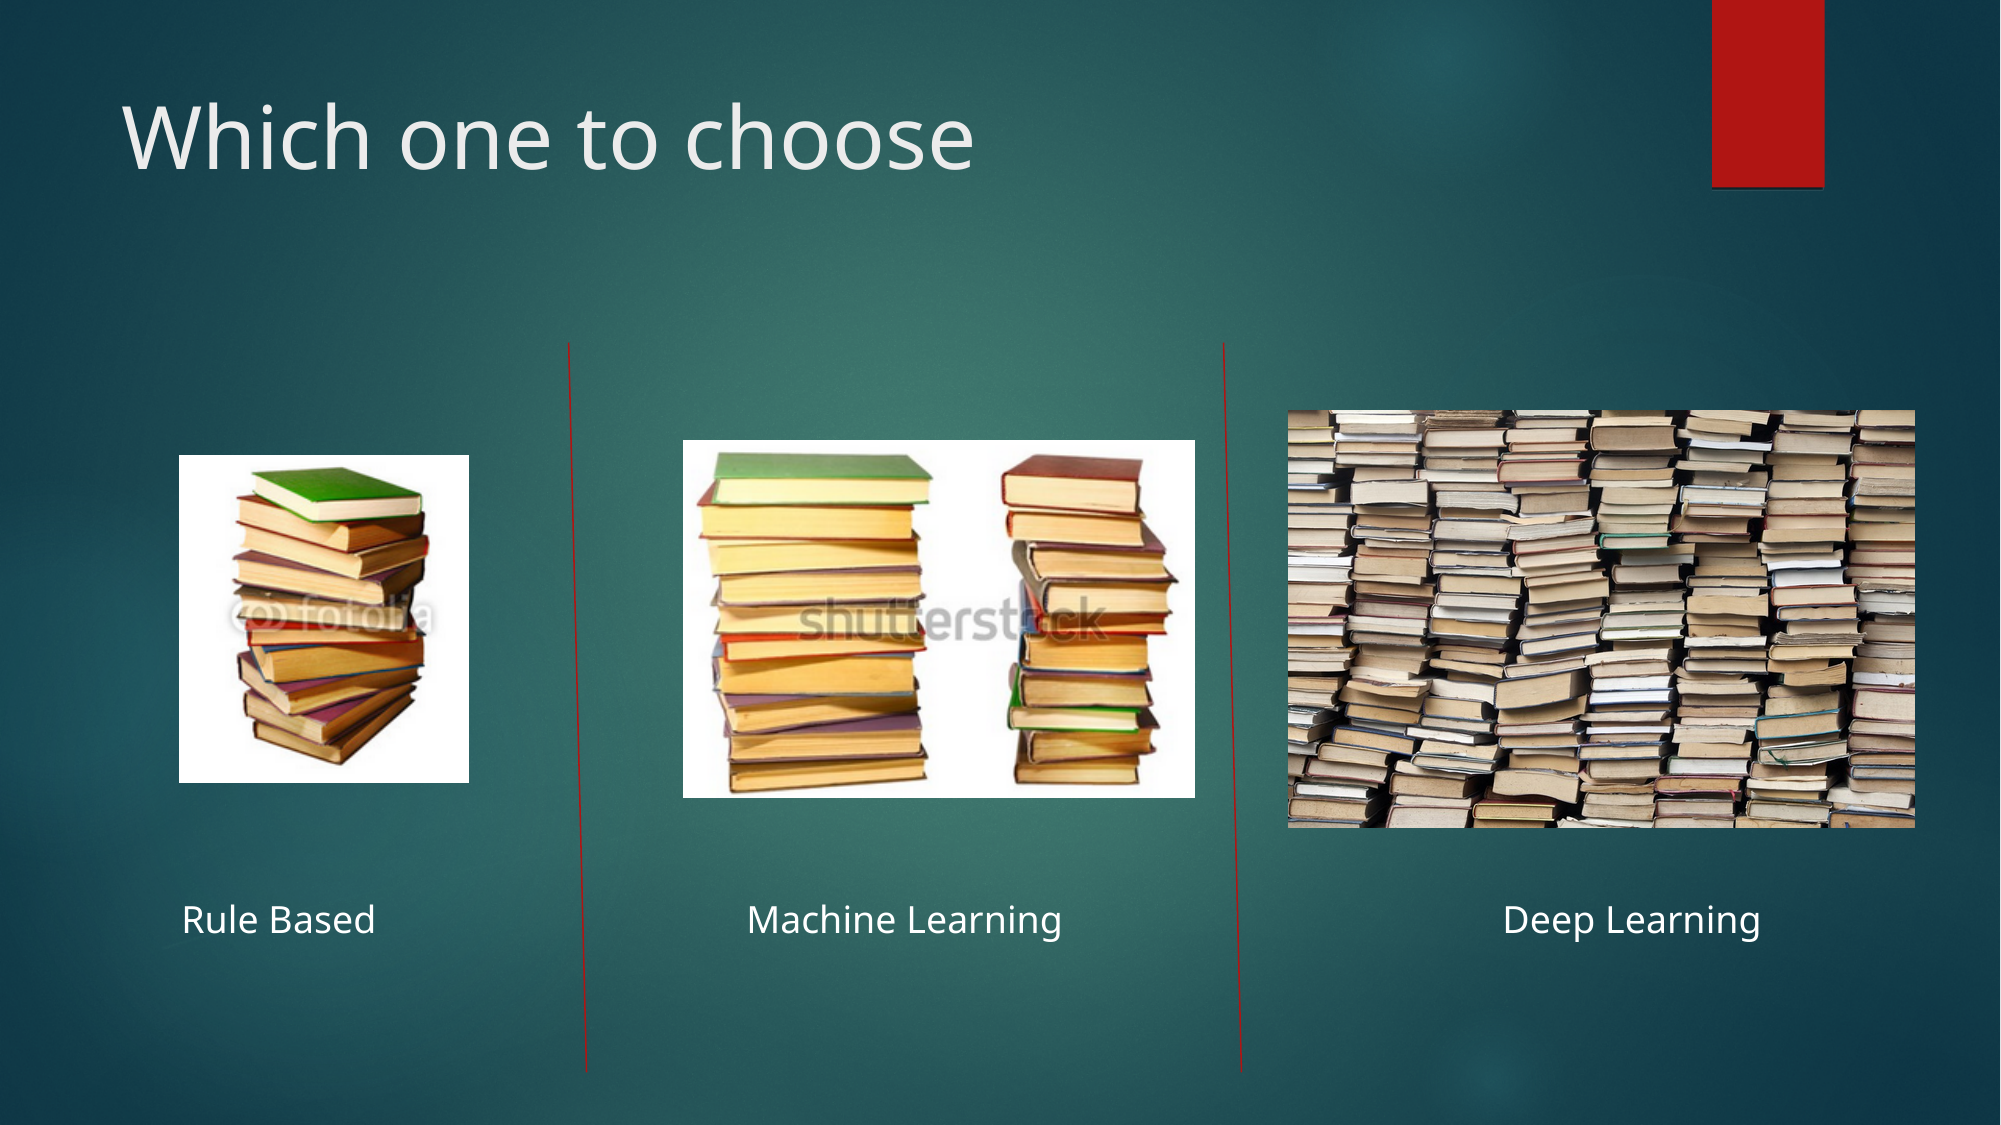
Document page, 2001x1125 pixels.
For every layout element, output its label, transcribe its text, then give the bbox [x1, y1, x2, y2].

text_box Machine Learning [731, 888, 1079, 949]
text_box Rule Based [166, 888, 392, 949]
title Which one to choose [106, 74, 1649, 304]
picture [0, 0, 2001, 1125]
text_box Deep Learning [1487, 888, 1777, 949]
